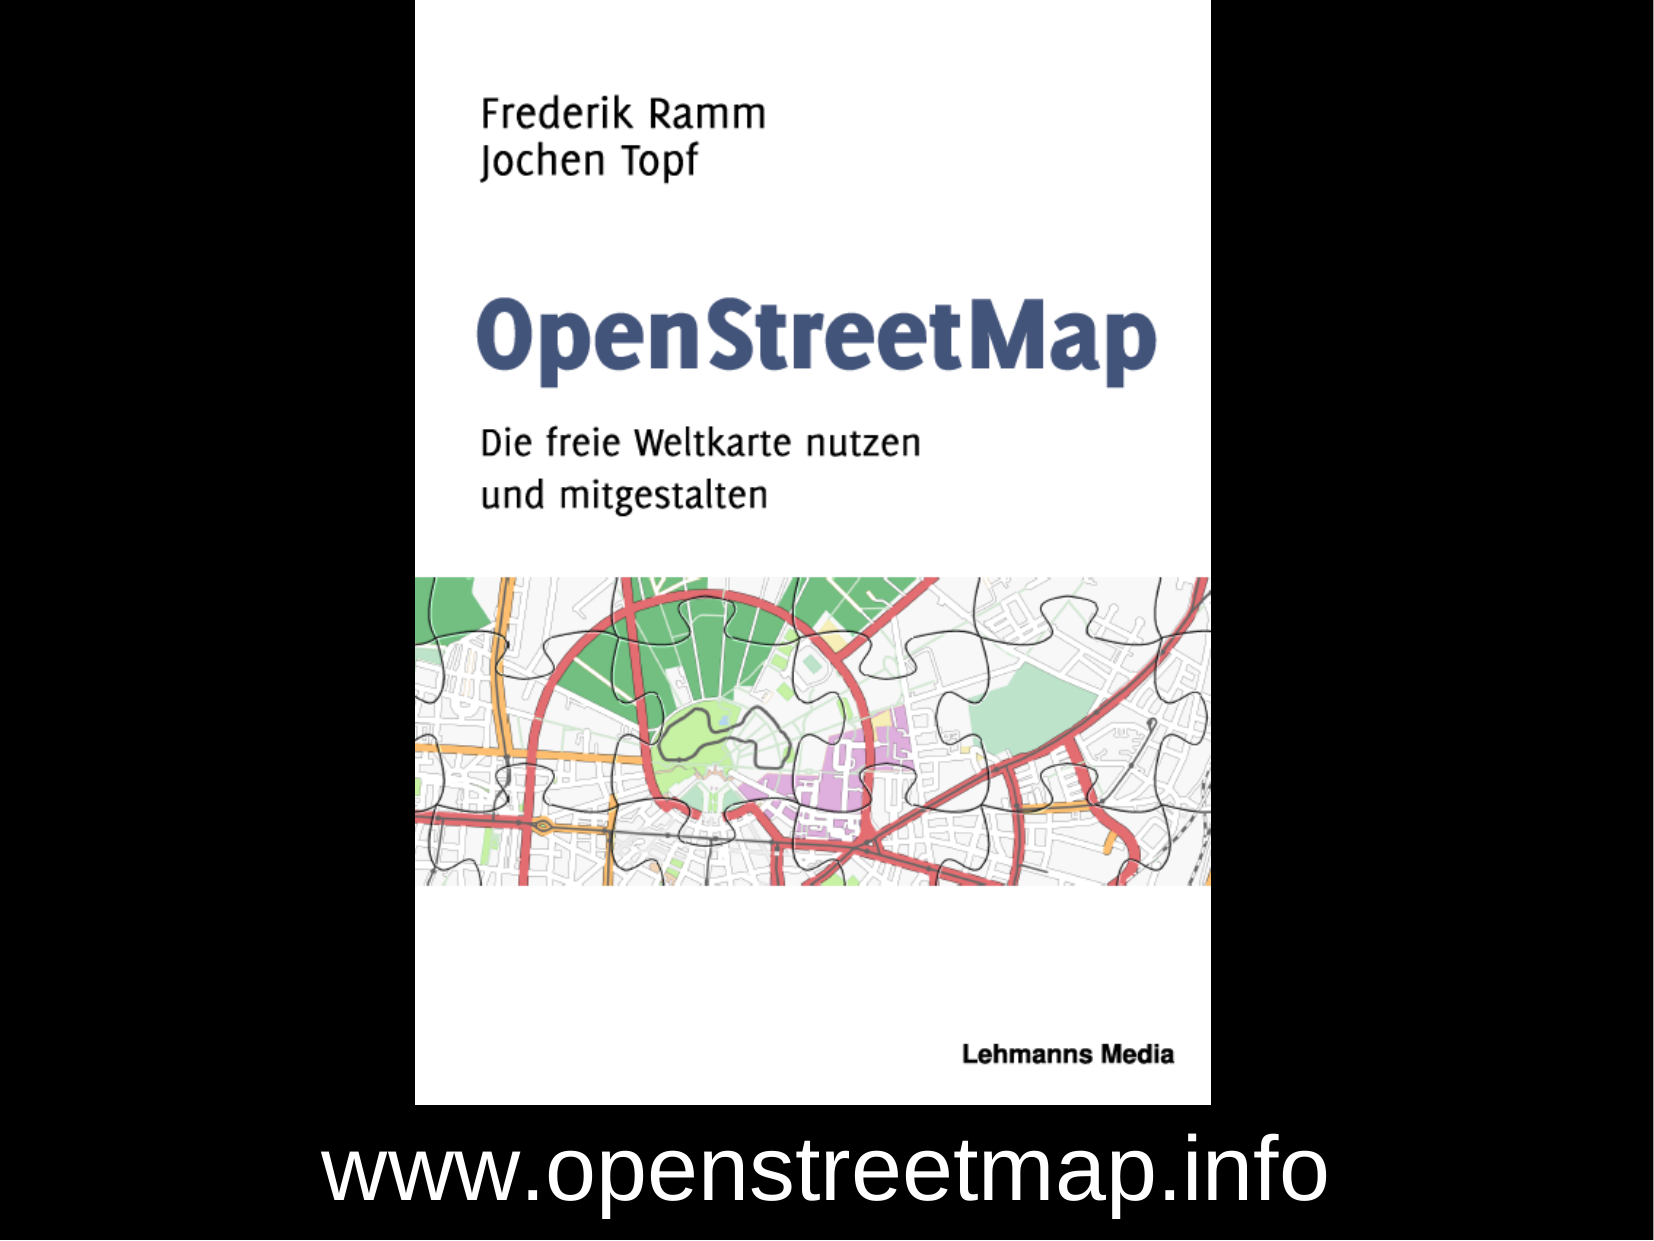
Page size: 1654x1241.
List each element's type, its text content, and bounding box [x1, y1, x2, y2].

picture [415, 0, 1211, 1105]
text_box www.openstreetmap.info [0, 1110, 1654, 1239]
